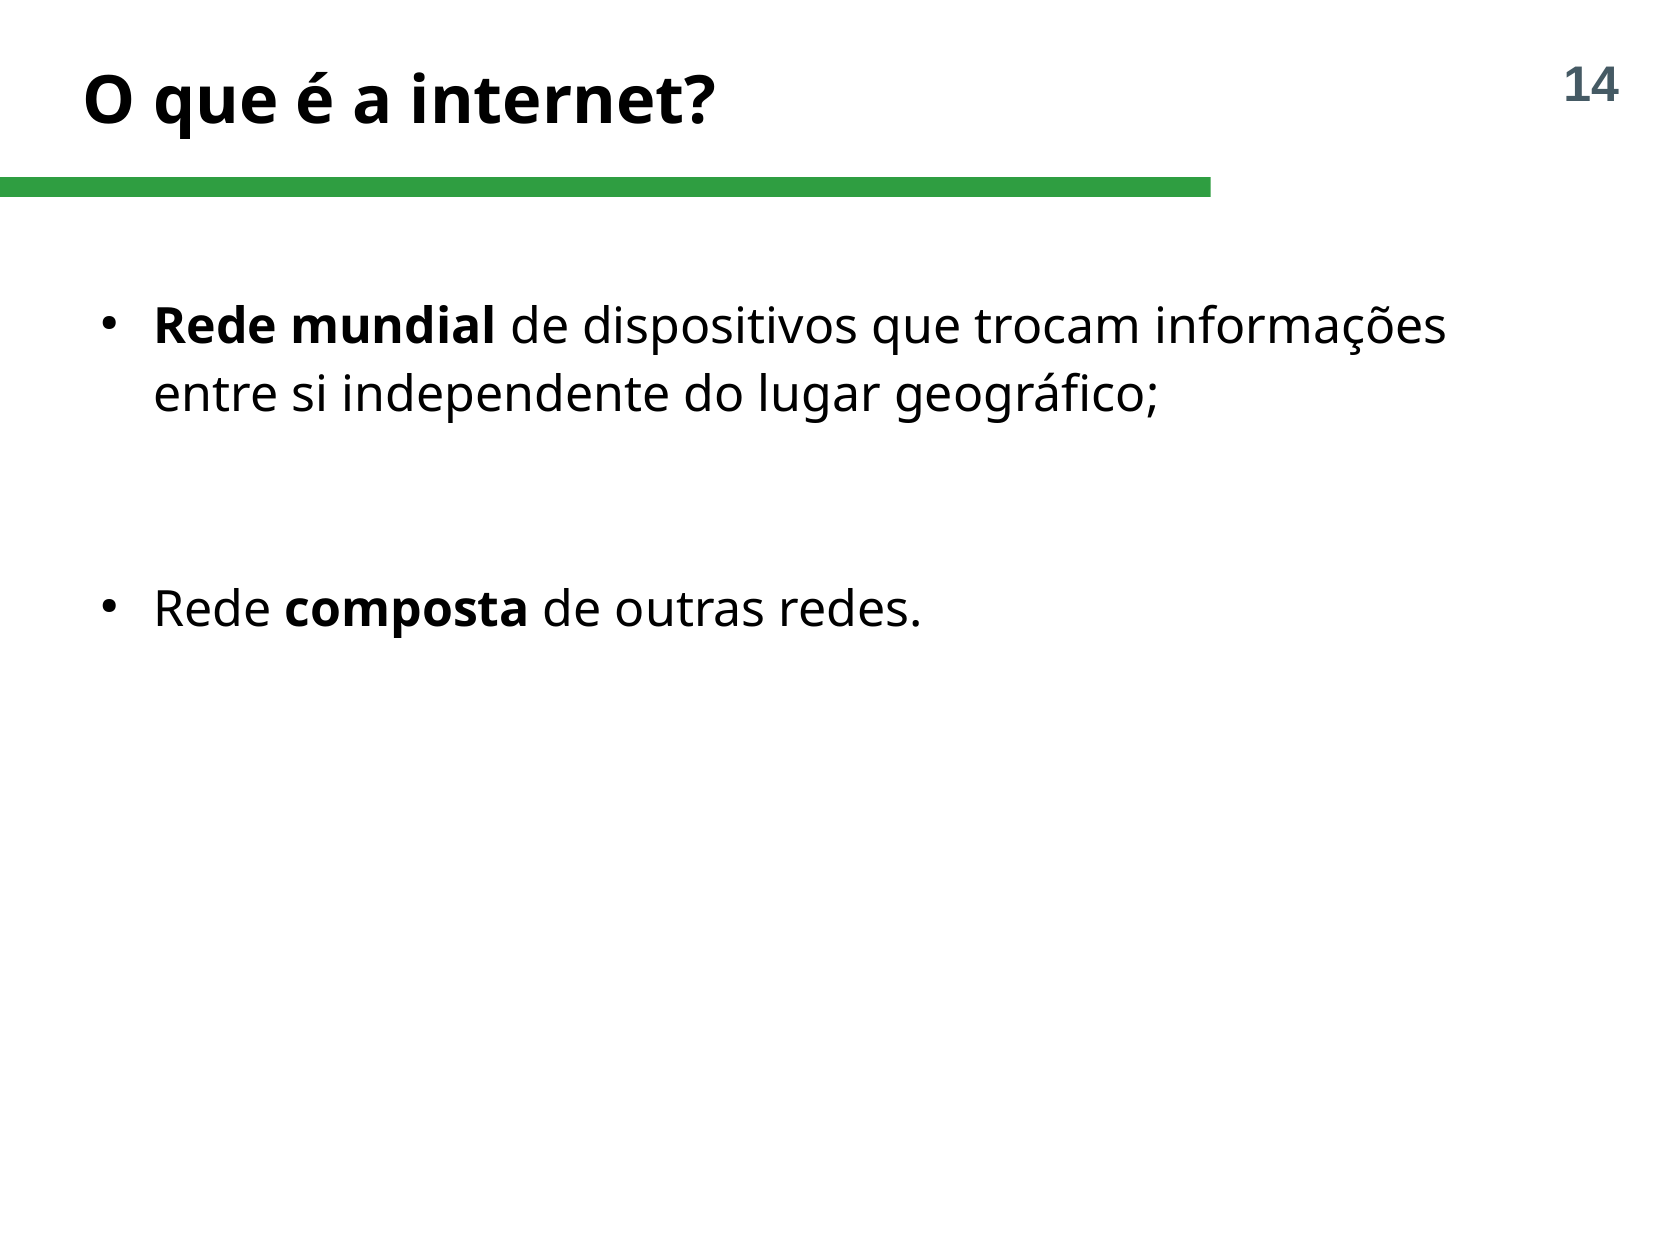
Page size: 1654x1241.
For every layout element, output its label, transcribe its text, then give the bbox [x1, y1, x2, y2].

list Rede mundial de dispositivos que trocam informações entre si independente do lugar geográfico; Rede composta de outras redes. [82, 290, 1571, 1216]
title O que é a internet? [82, 0, 1152, 202]
